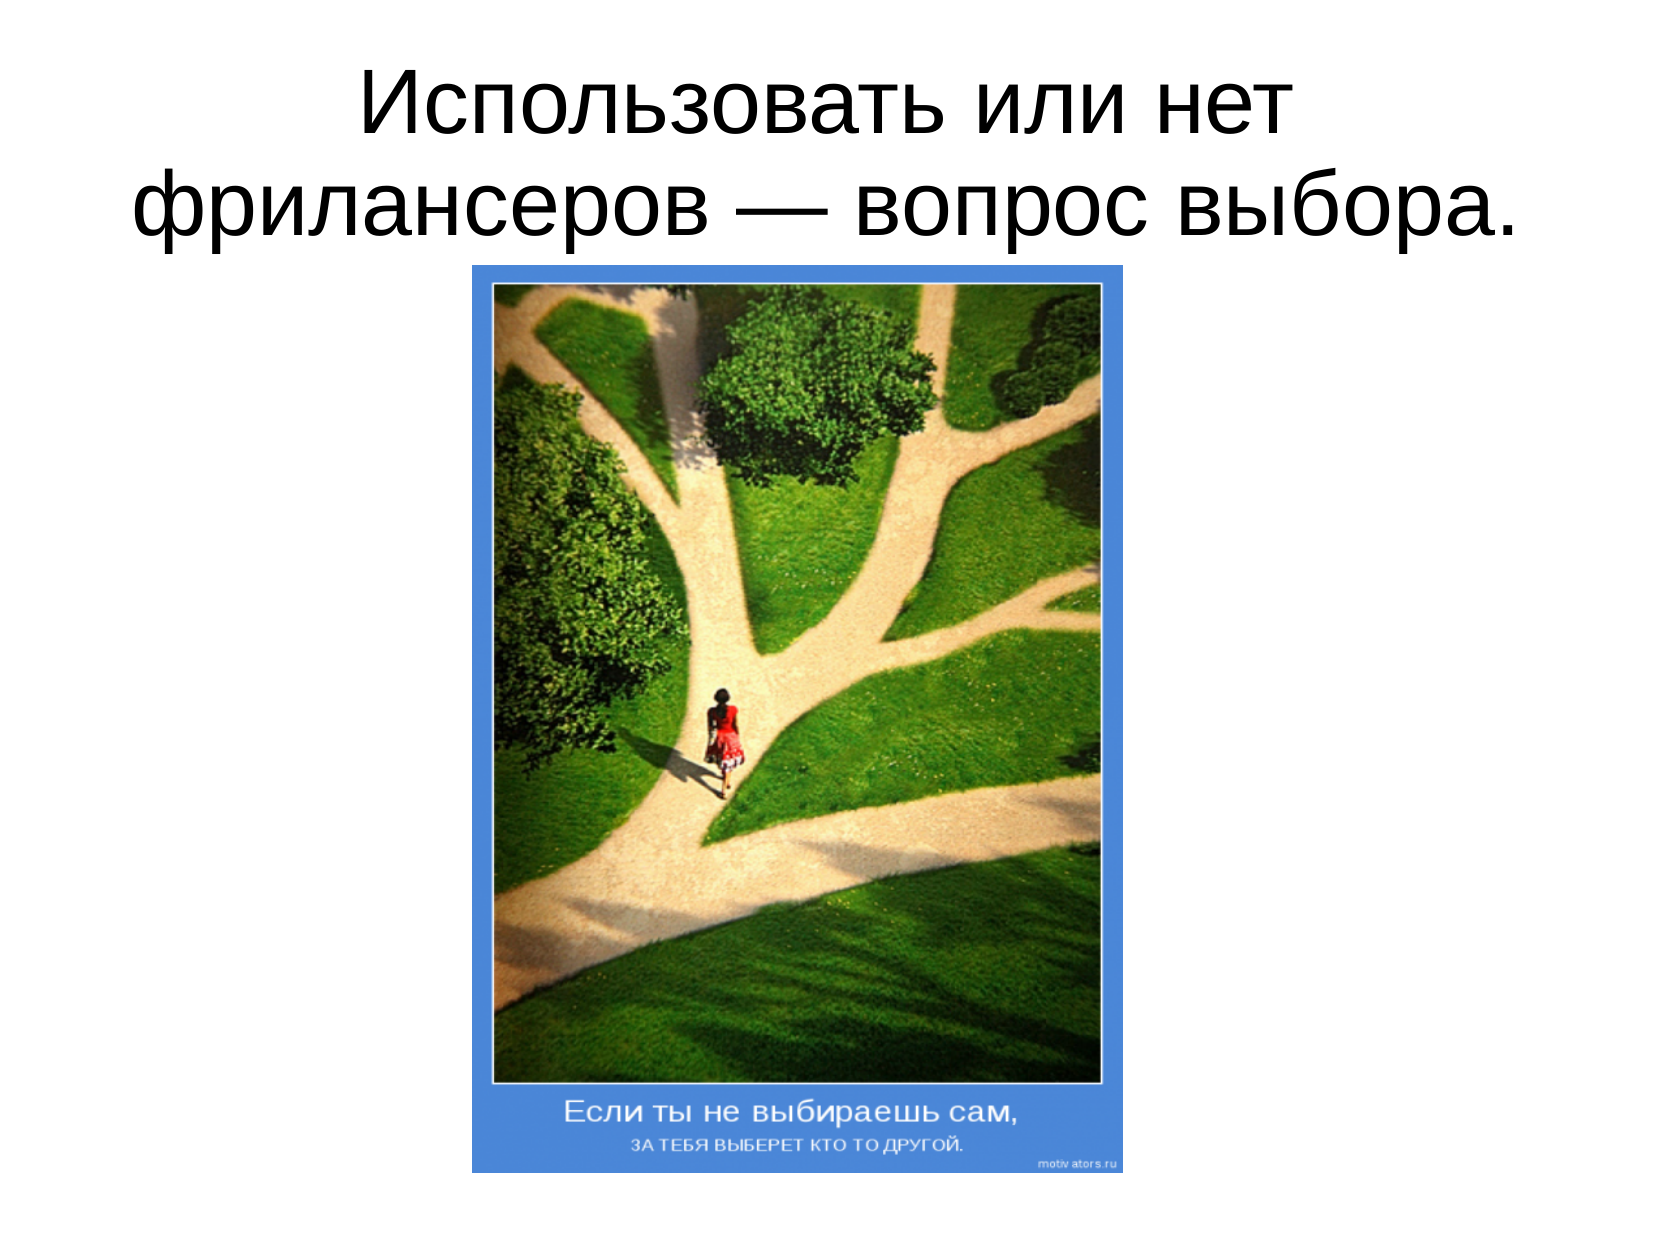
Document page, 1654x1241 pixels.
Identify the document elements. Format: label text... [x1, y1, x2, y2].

picture [472, 265, 1123, 1173]
title Использовать или нет фрилансеров — вопрос выбора. [82, 50, 1571, 256]
